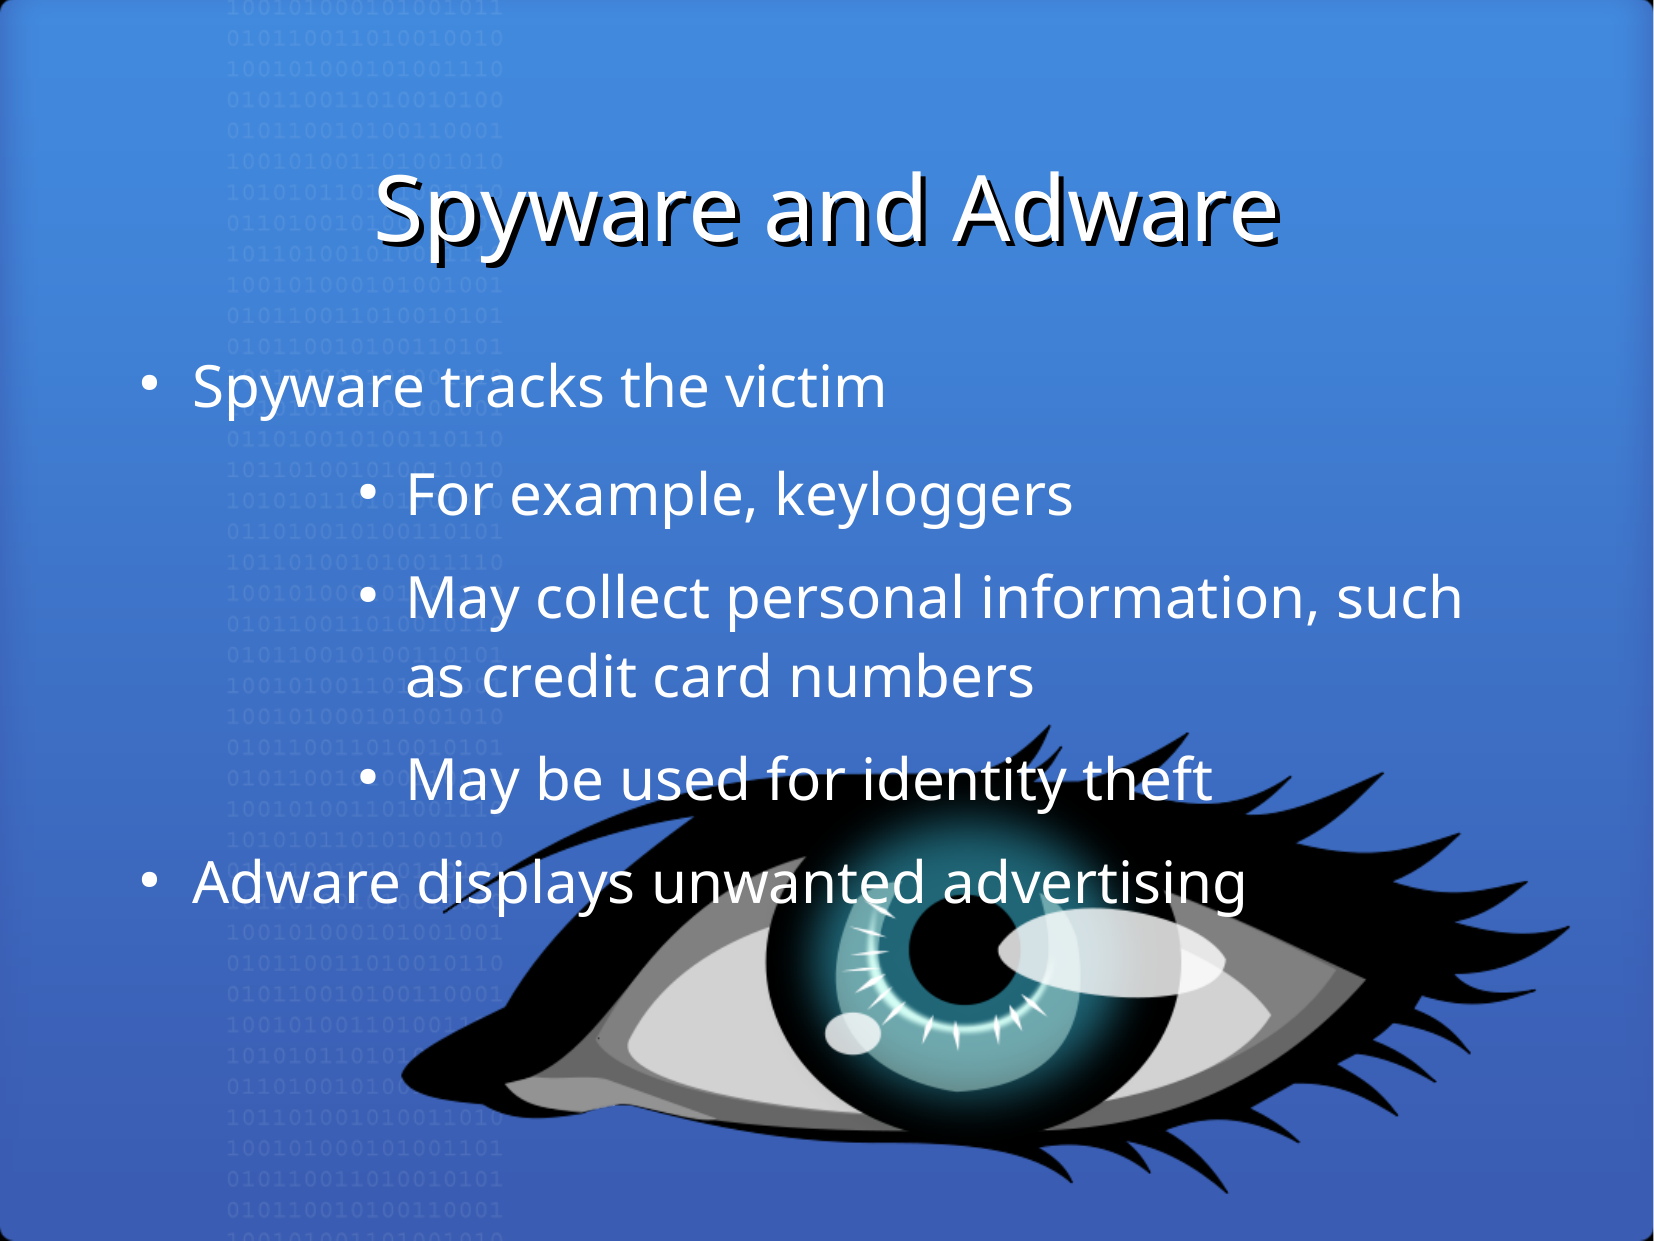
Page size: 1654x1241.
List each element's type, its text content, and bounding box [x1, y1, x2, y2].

title Spyware and Adware [121, 102, 1534, 310]
picture [0, 0, 1654, 1241]
list Spyware tracks the victim For example, keyloggers May collect personal information, such as credit card numbers May be used for identity theft Adware displays unwanted advertising [121, 344, 1534, 1127]
